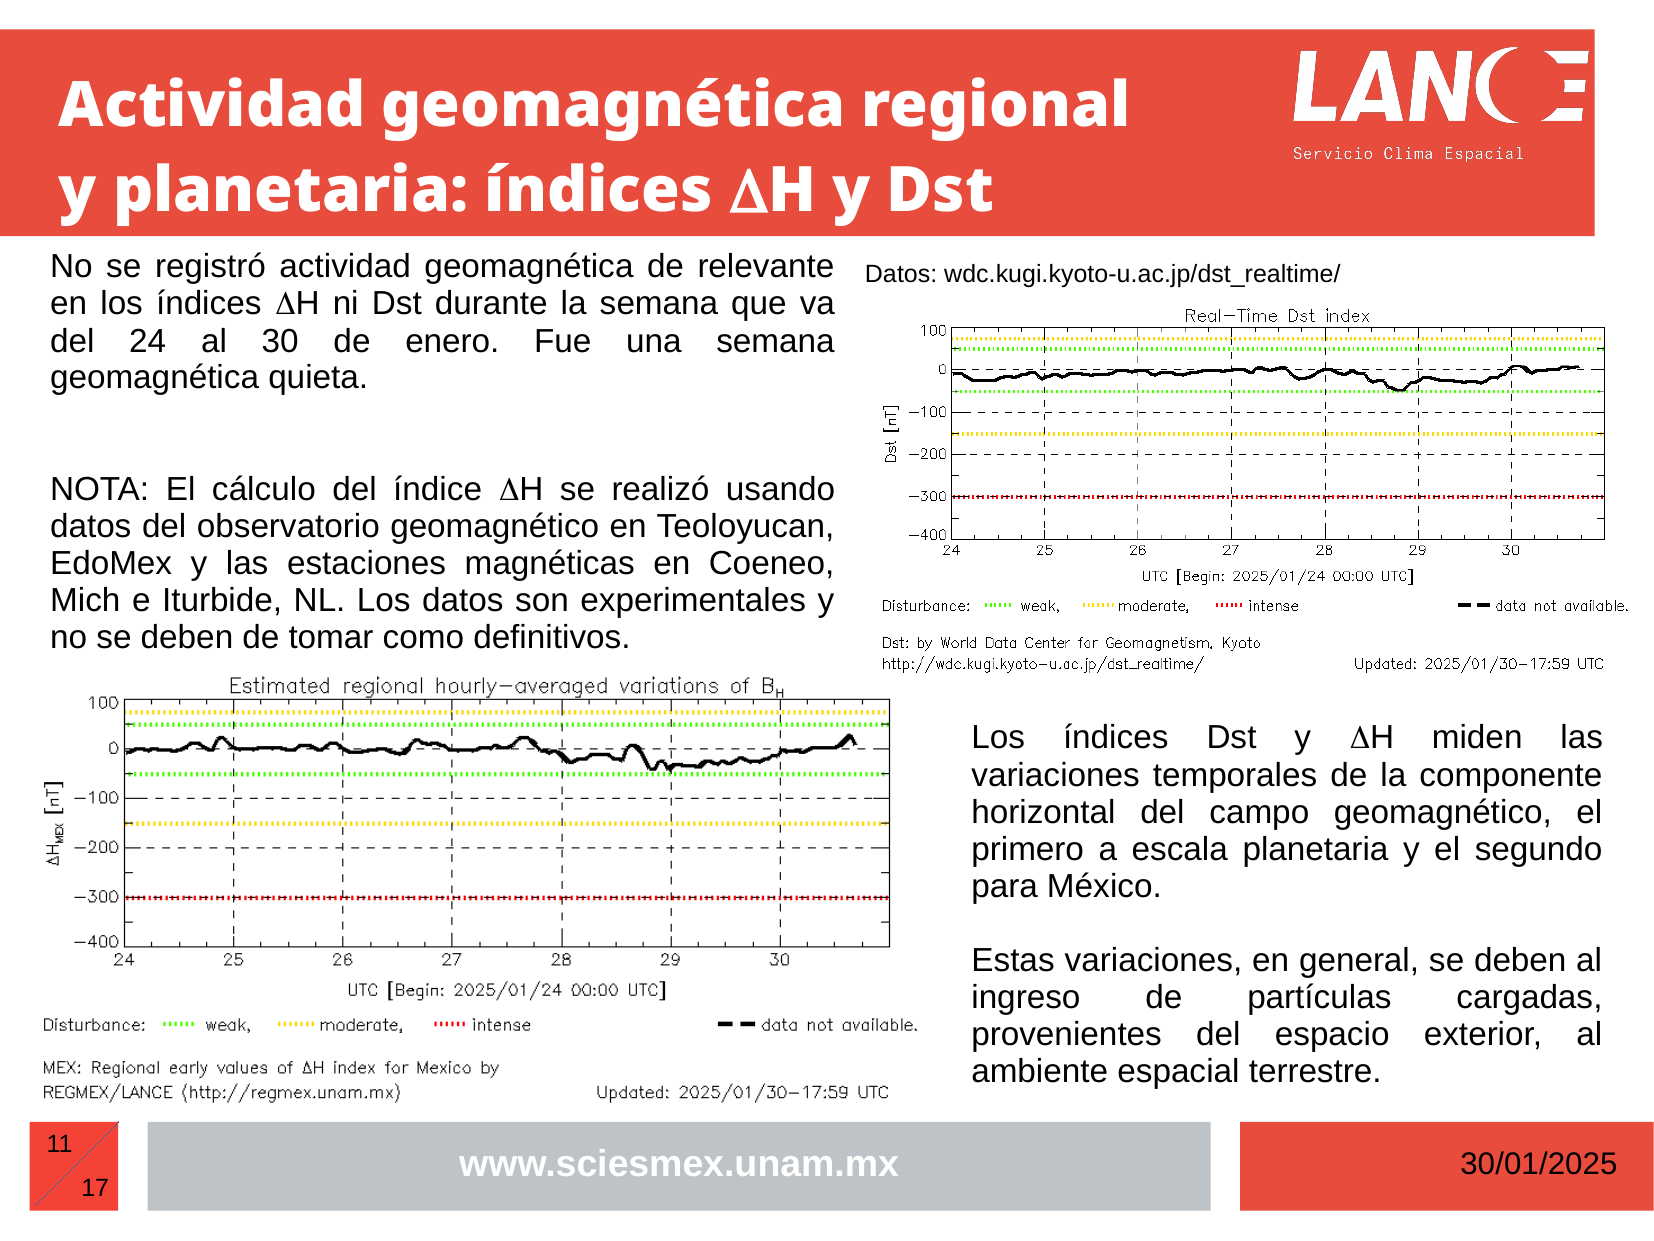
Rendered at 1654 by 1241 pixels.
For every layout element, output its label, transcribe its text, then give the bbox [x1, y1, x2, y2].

text_box No se registró actividad geomagnética de relevante en los índices DH ni Dst durante la semana que va del 24 al 30 de enero. Fue una semana geomagnética quieta. NOTA: El cálculo del índice DH se realizó usando datos del observatorio geomagnético en Teoloyucan, EdoMex y las estaciones magnéticas en Coeneo, Mich e Iturbide, NL. Los datos son experimentales y no se deben de tomar como definitivos. [35, 240, 851, 768]
text_box www.sciesmex.unam.mx [153, 1121, 1205, 1205]
title Actividad geomagnética regional y planetaria: índices DH y Dst [59, 58, 1312, 207]
picture [34, 289, 1642, 1105]
text_box <número> [31, 1121, 176, 1170]
text_box Los índices Dst y DH miden las variaciones temporales de la componente horizontal del campo geomagnético, el primero a escala planetaria y el segundo para México. Estas variaciones, en general, se deben al ingreso de partículas cargadas, provenientes del espacio exterior, al ambiente espacial terrestre. [956, 711, 1619, 1097]
text_box Datos: wdc.kugi.kyoto-u.ac.jp/dst_realtime/ [851, 252, 1371, 296]
picture [1293, 47, 1589, 162]
text_box 17 [35, 1151, 125, 1209]
text_box 30/01/2025 [1424, 1121, 1654, 1205]
